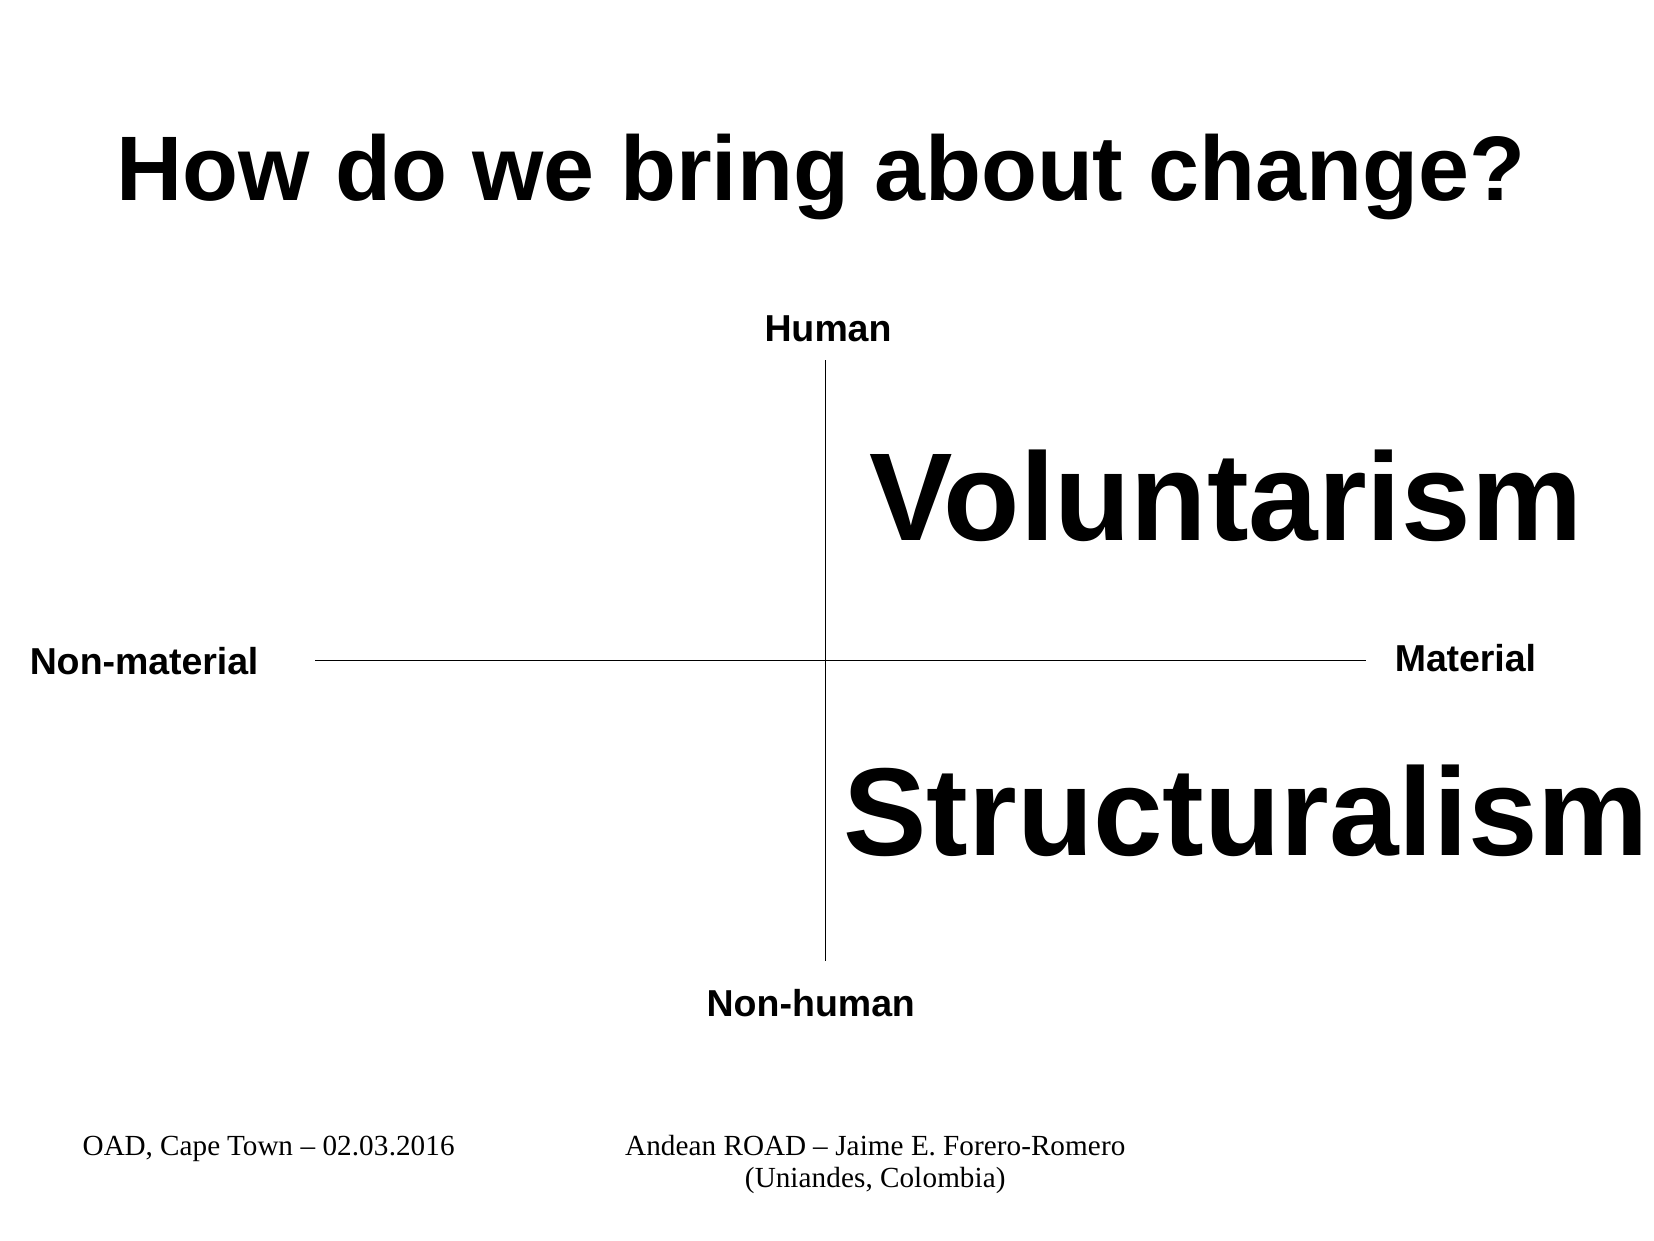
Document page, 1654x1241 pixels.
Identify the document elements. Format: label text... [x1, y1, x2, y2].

text_box Voluntarism [855, 420, 1598, 575]
text_box Material [1380, 630, 1552, 687]
text_box Structuralism [829, 735, 1654, 890]
text_box Non-human [691, 975, 931, 1032]
title How do we bring about change? [78, 65, 1567, 273]
text_box Non-material [15, 633, 274, 691]
text_box Human [749, 300, 907, 357]
